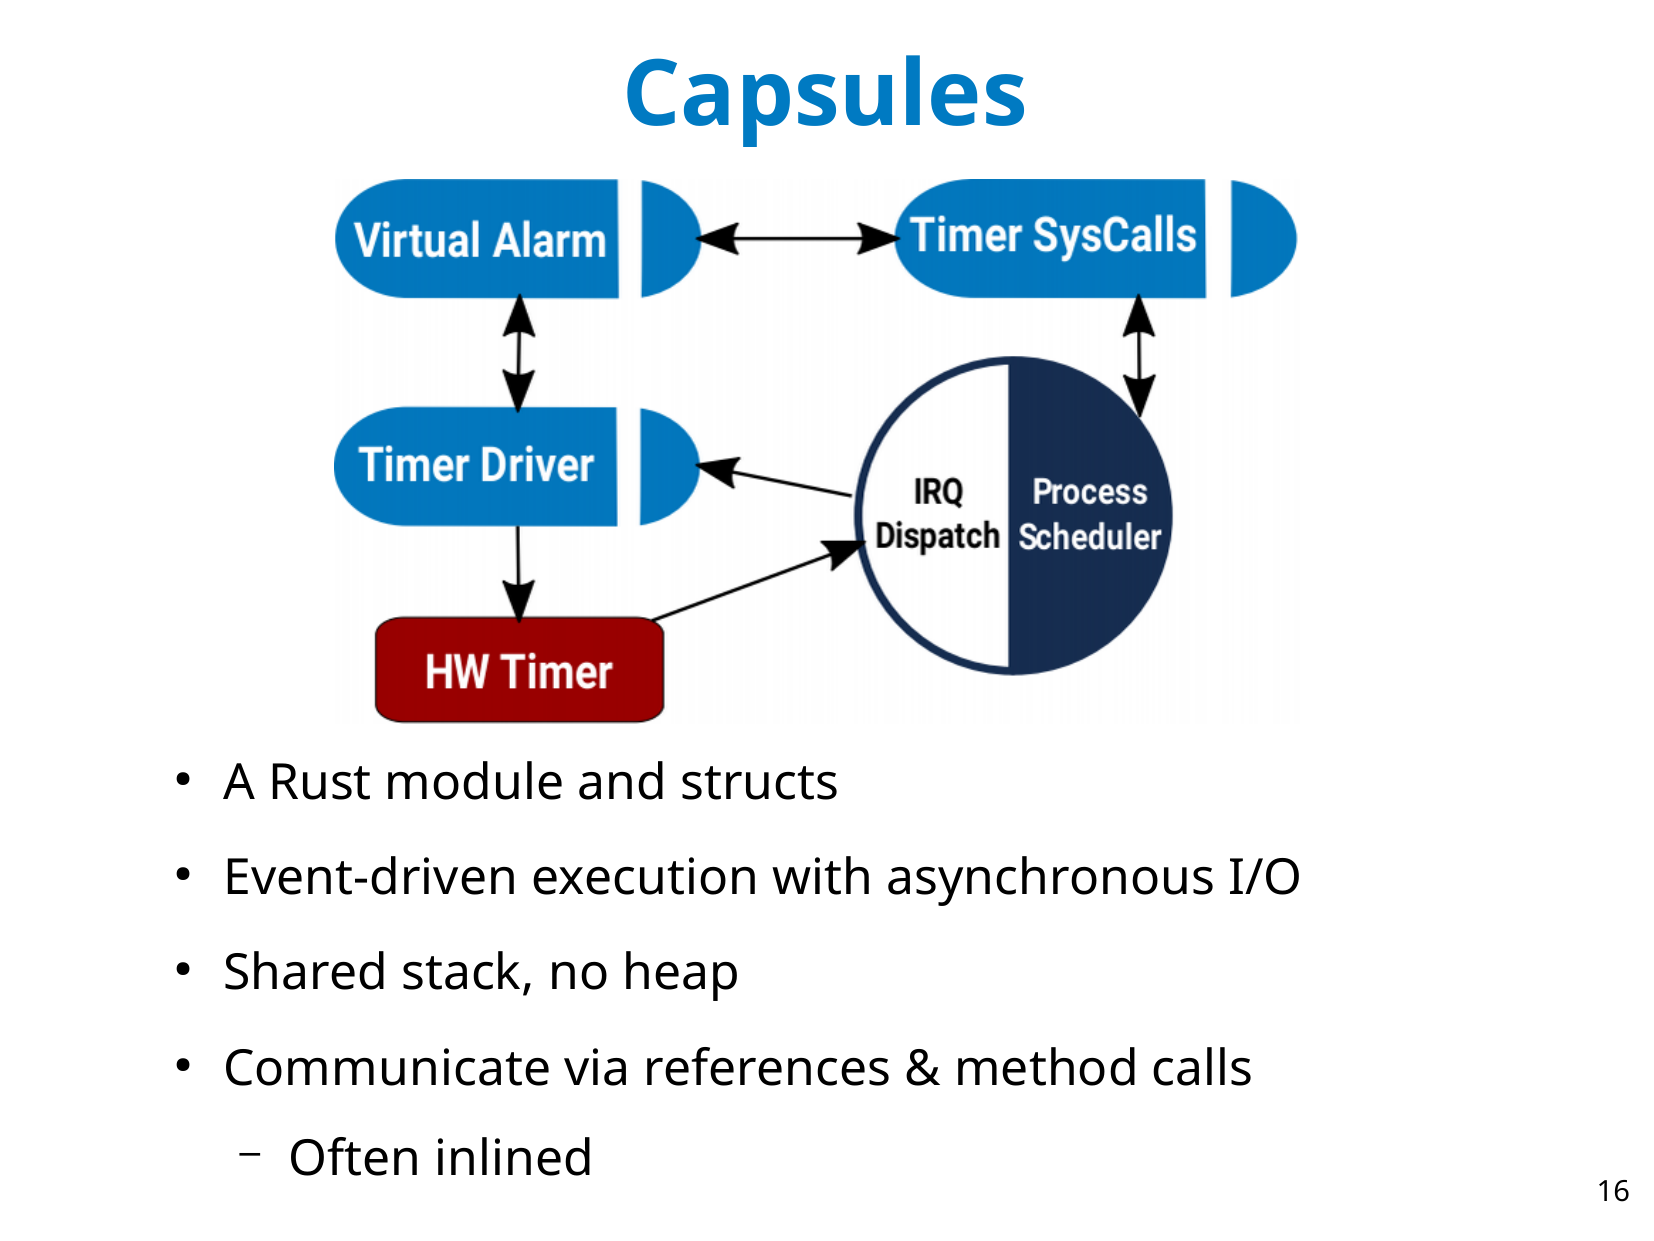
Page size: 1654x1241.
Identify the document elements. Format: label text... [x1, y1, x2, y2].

picture [334, 179, 1302, 724]
list A Rust module and structs Event-driven execution with asynchronous I/O Shared stack, no heap Communicate via references & method calls Often inlined [158, 745, 1524, 1190]
text_box Capsules [0, 0, 1651, 181]
